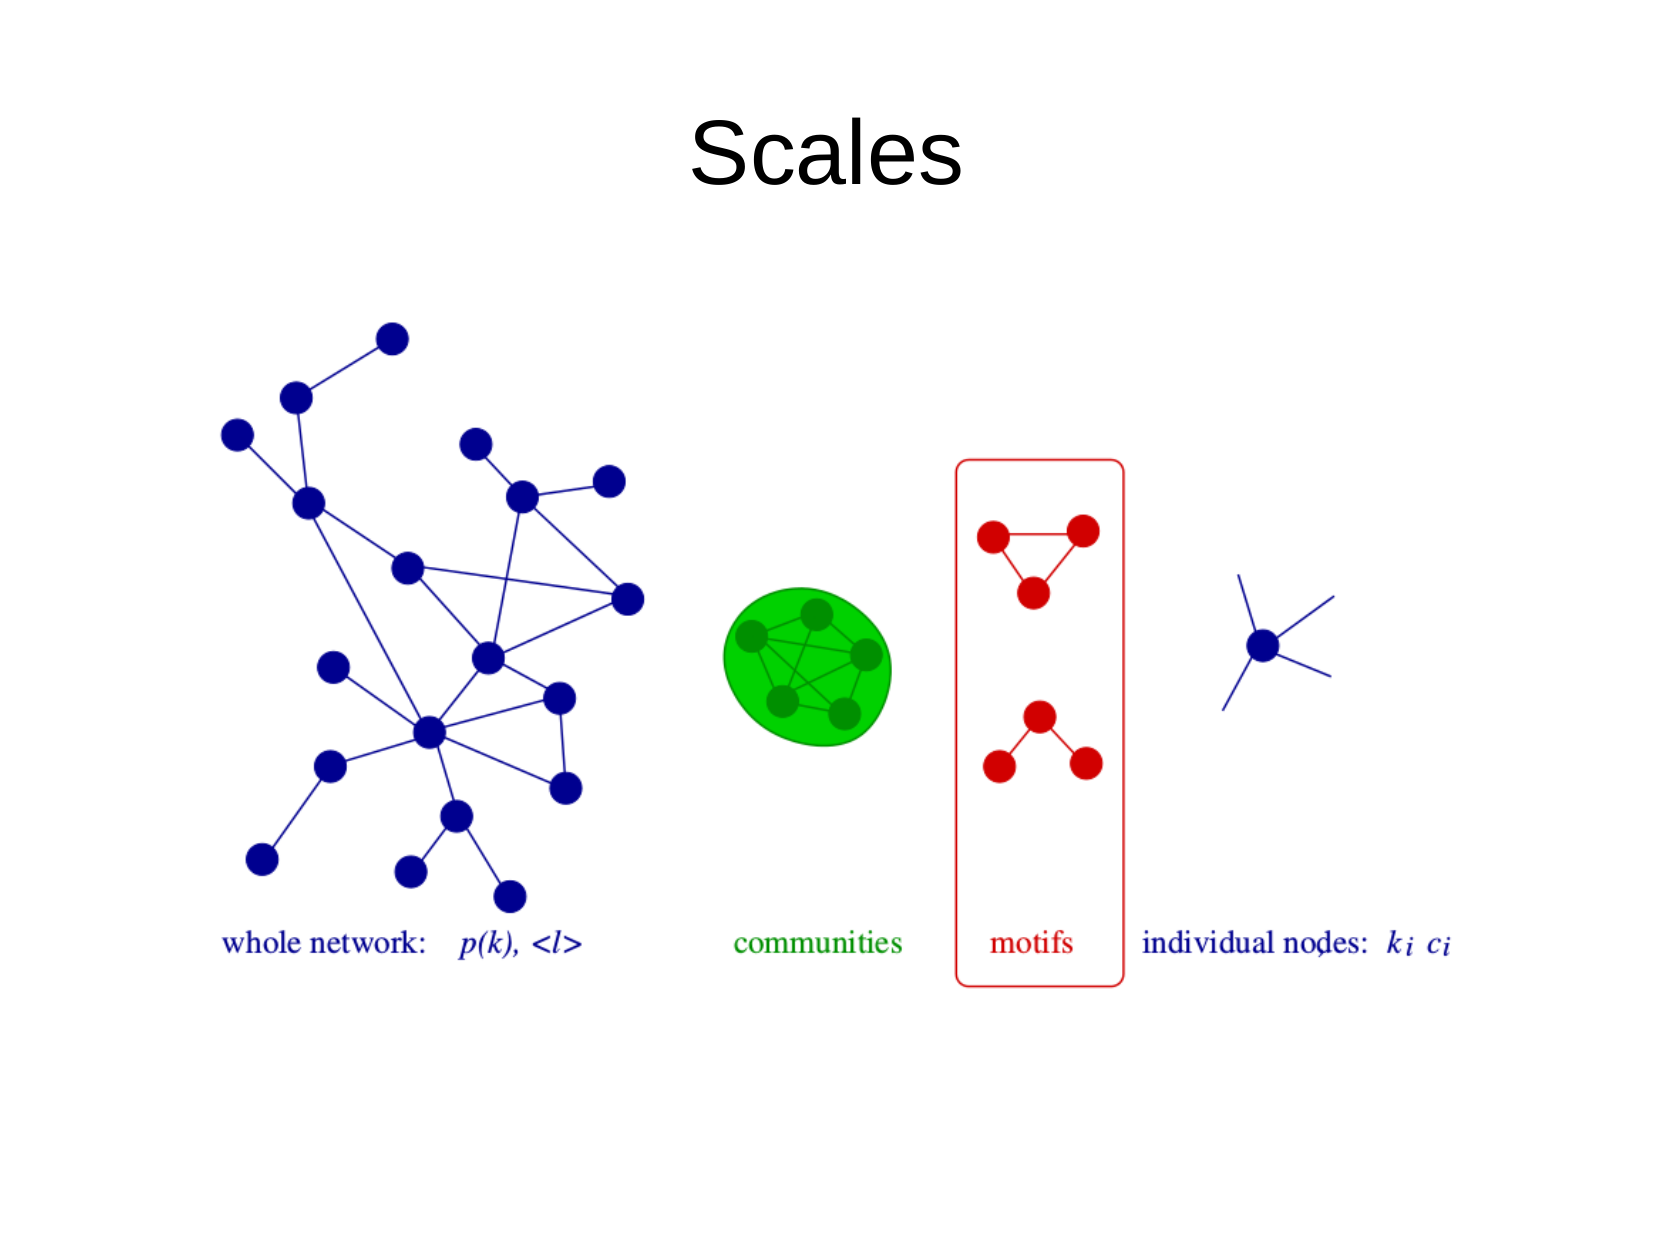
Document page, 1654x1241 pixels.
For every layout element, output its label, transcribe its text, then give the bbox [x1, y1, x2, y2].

picture [179, 290, 1474, 1010]
title Scales [82, 49, 1571, 257]
